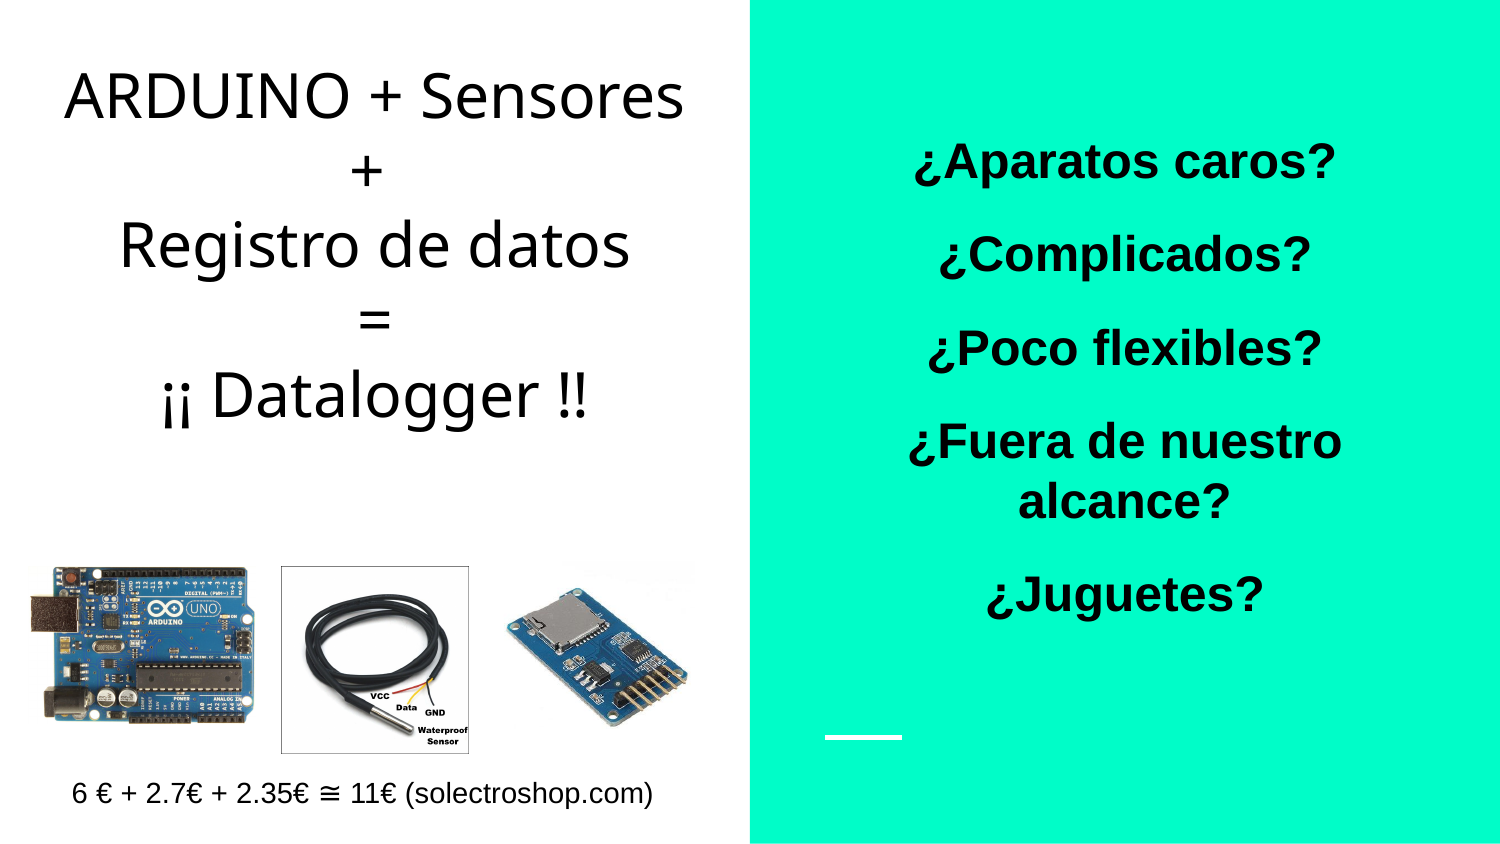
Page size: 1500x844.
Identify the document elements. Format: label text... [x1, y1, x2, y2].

text_box ¿Aparatos caros? ¿Complicados? ¿Poco flexibles? ¿Fuera de nuestro alcance? ¿Juguetes? [810, 118, 1440, 725]
picture [495, 561, 695, 759]
picture [281, 566, 469, 754]
text_box 6 € + 2.7€ + 2.35€ ≅ 11€ (solectroshop.com) [56, 759, 700, 807]
picture [28, 566, 256, 724]
text_box ARDUINO + Sensores + Registro de datos = ¡¡ Datalogger !! [43, 52, 708, 446]
